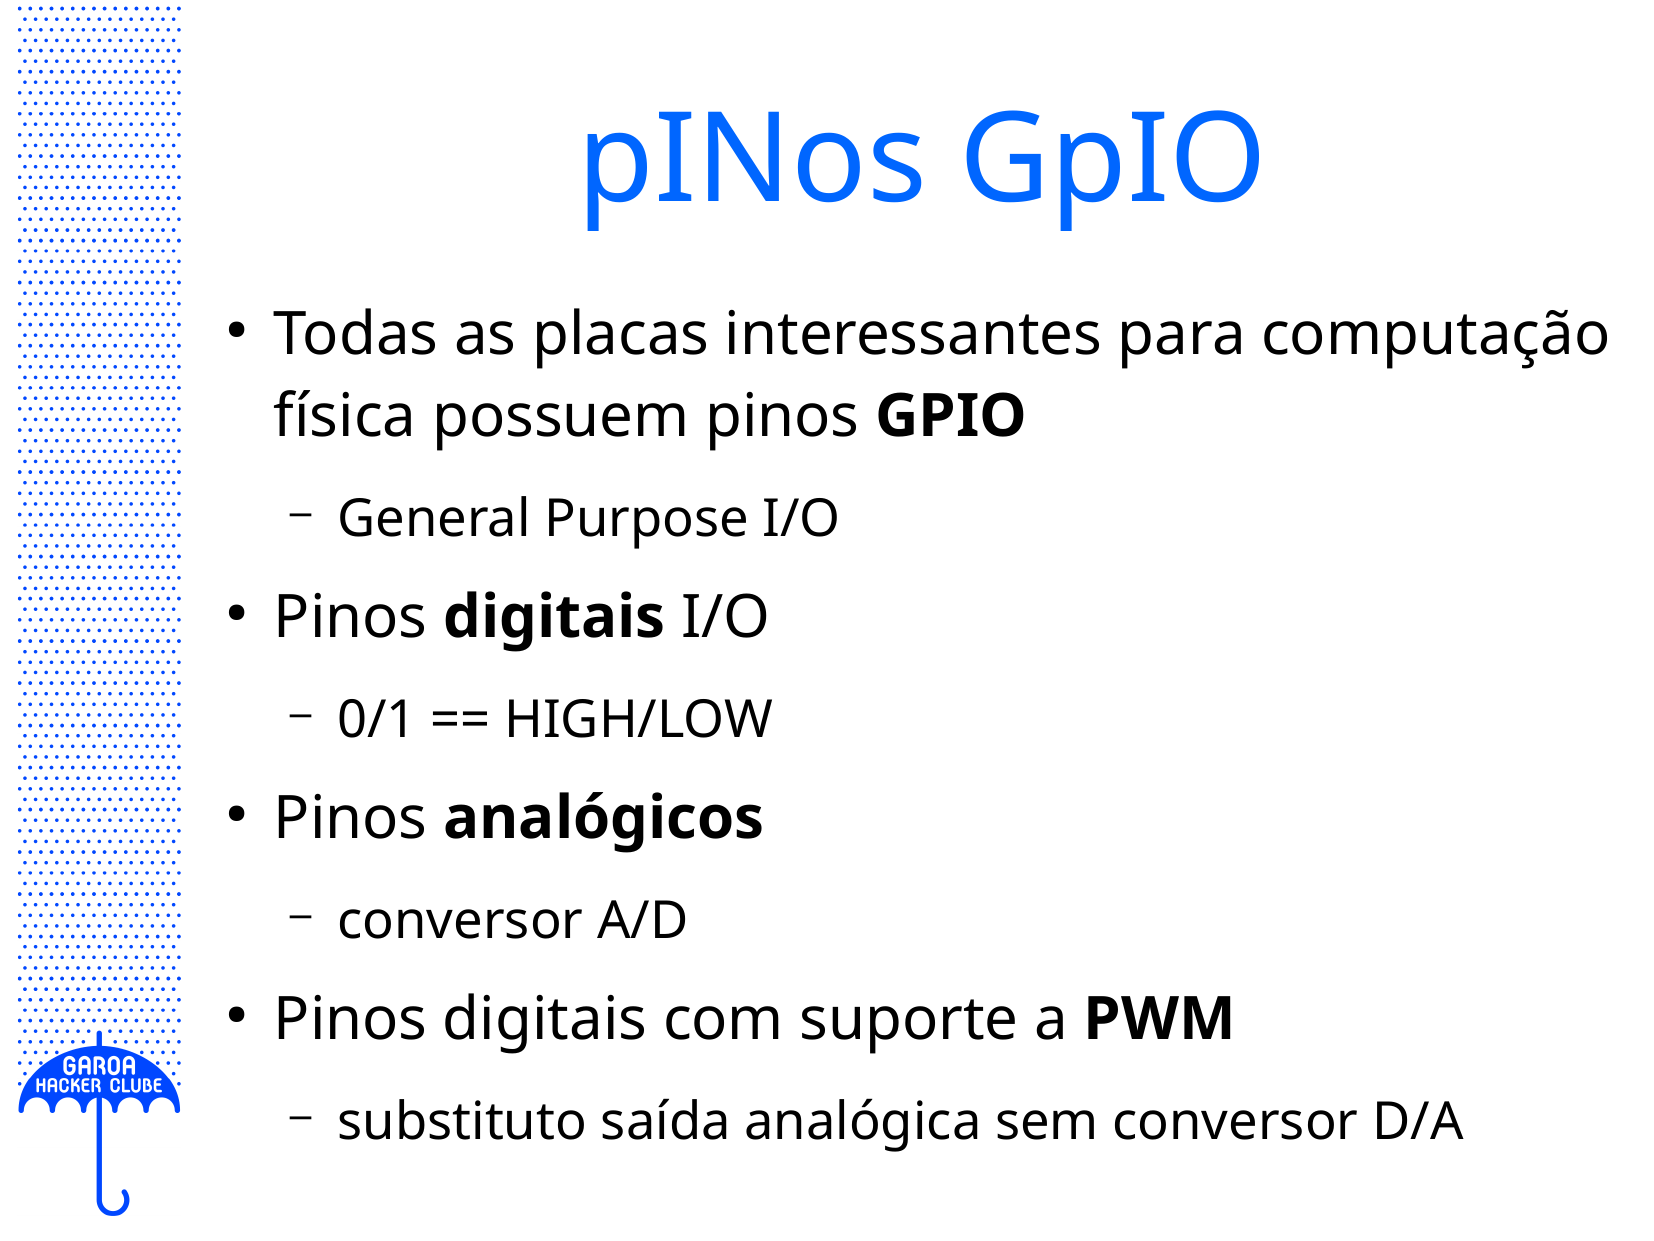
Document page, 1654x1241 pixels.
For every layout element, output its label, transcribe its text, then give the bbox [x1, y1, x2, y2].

picture [17, 0, 181, 1216]
list Todas as placas interessantes para computação física possuem pinos GPIO General Purpose I/O Pinos digitais I/O 0/1 == HIGH/LOW Pinos analógicos conversor A/D Pinos digitais com suporte a PWM substituto saída analógica sem conversor D/A [210, 290, 1636, 1156]
title pINos GpIO [210, 49, 1636, 257]
